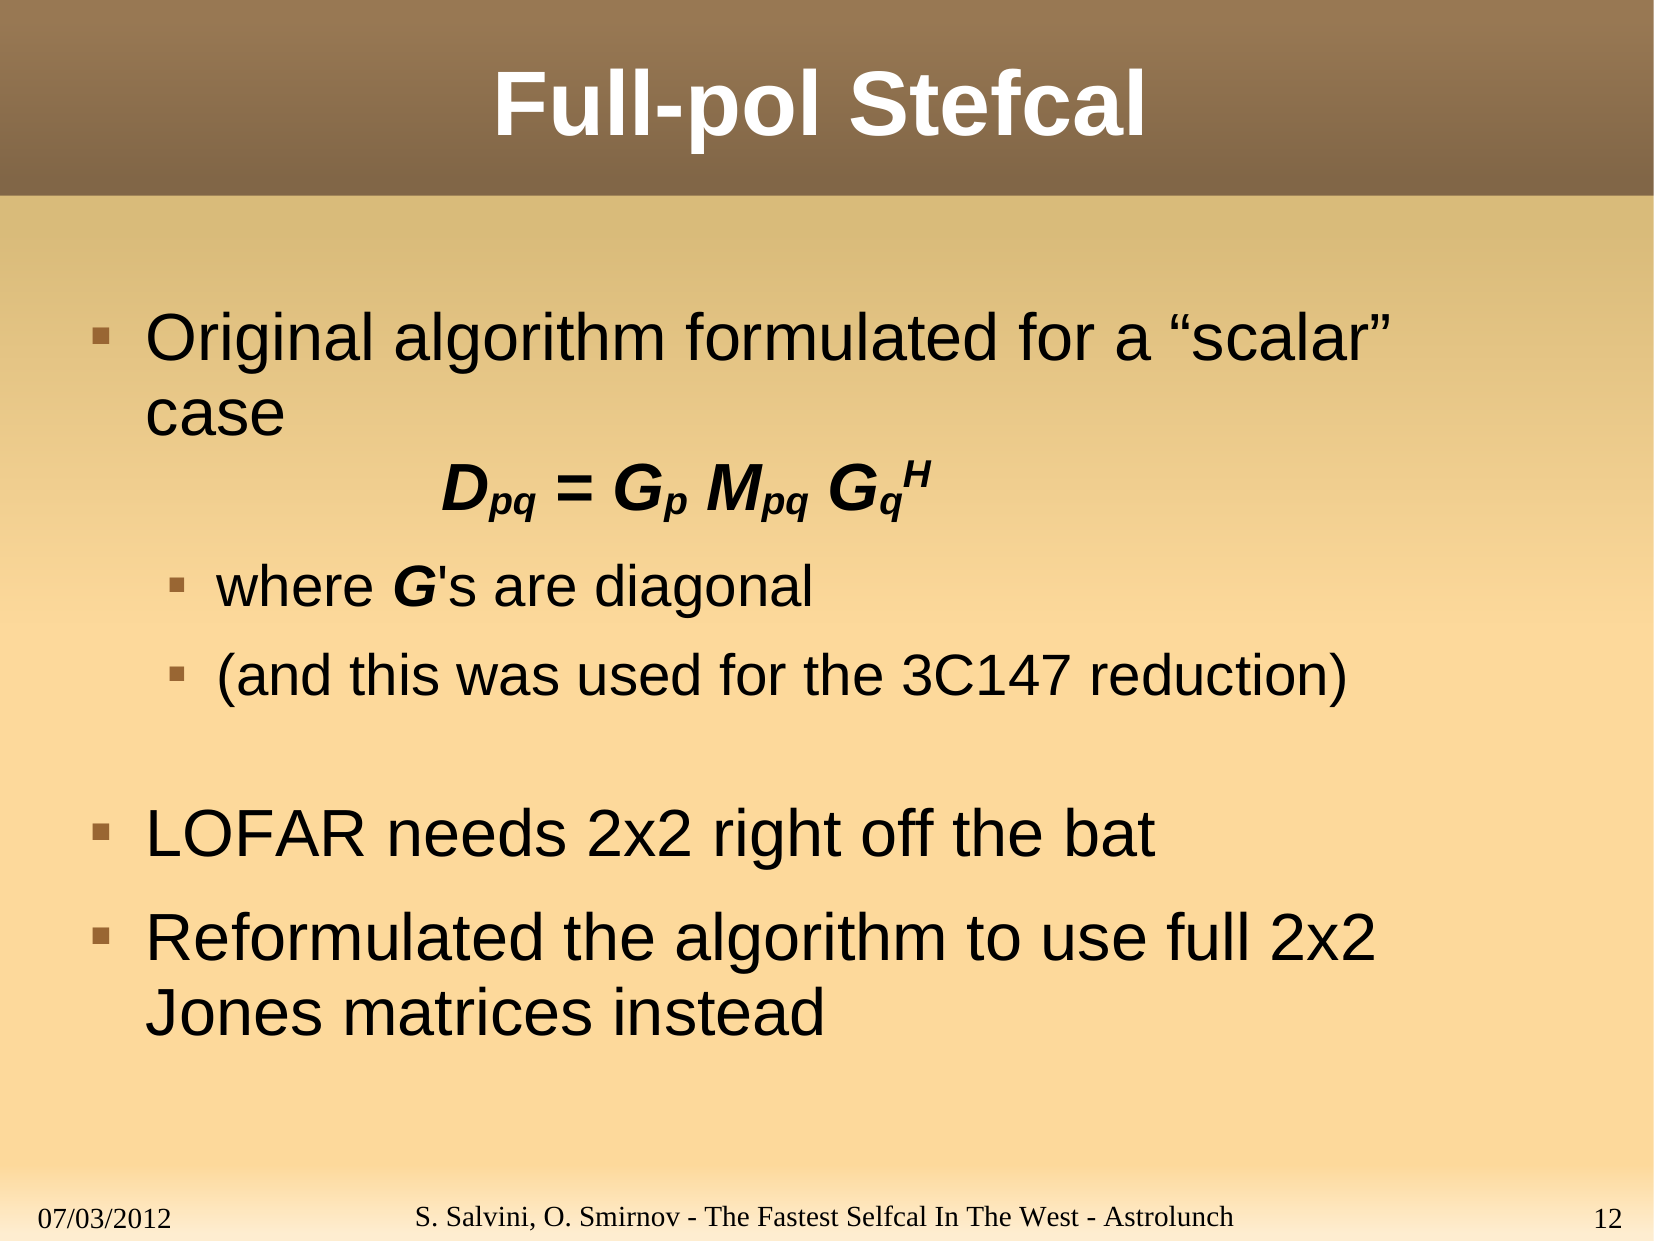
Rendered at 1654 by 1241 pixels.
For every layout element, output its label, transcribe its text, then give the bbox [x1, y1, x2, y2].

title Full-pol Stefcal [76, 7, 1565, 200]
picture [0, 0, 1654, 1241]
list Original algorithm formulated for a “scalar” case Dpq = Gp Mpq GqH where G's are diagonal (and this was used for the 3C147 reduction) LOFAR needs 2x2 right off the bat Reformulated the algorithm to use full 2x2 Jones matrices instead [75, 300, 1538, 1104]
